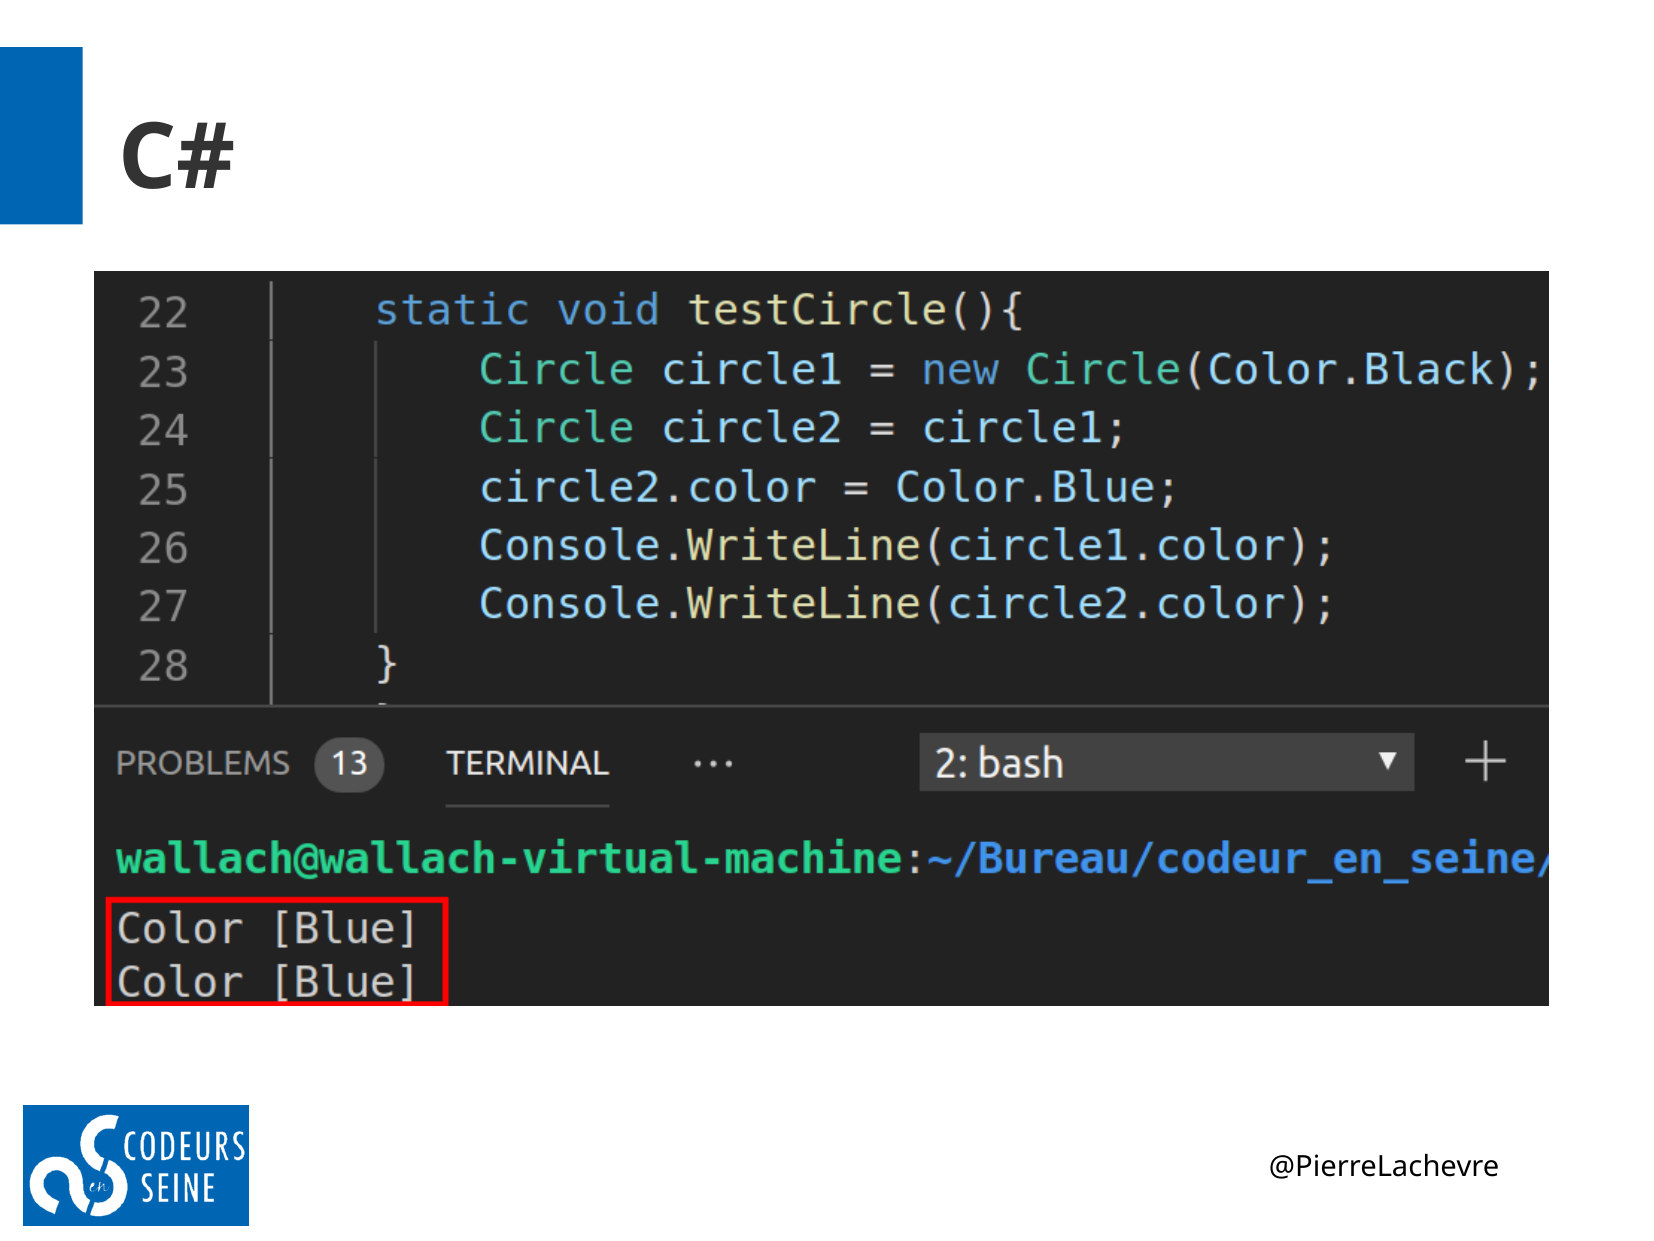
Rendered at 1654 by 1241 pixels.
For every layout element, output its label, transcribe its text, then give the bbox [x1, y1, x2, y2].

title C# [118, 49, 1571, 257]
picture [94, 271, 1549, 1006]
picture [23, 1105, 249, 1226]
